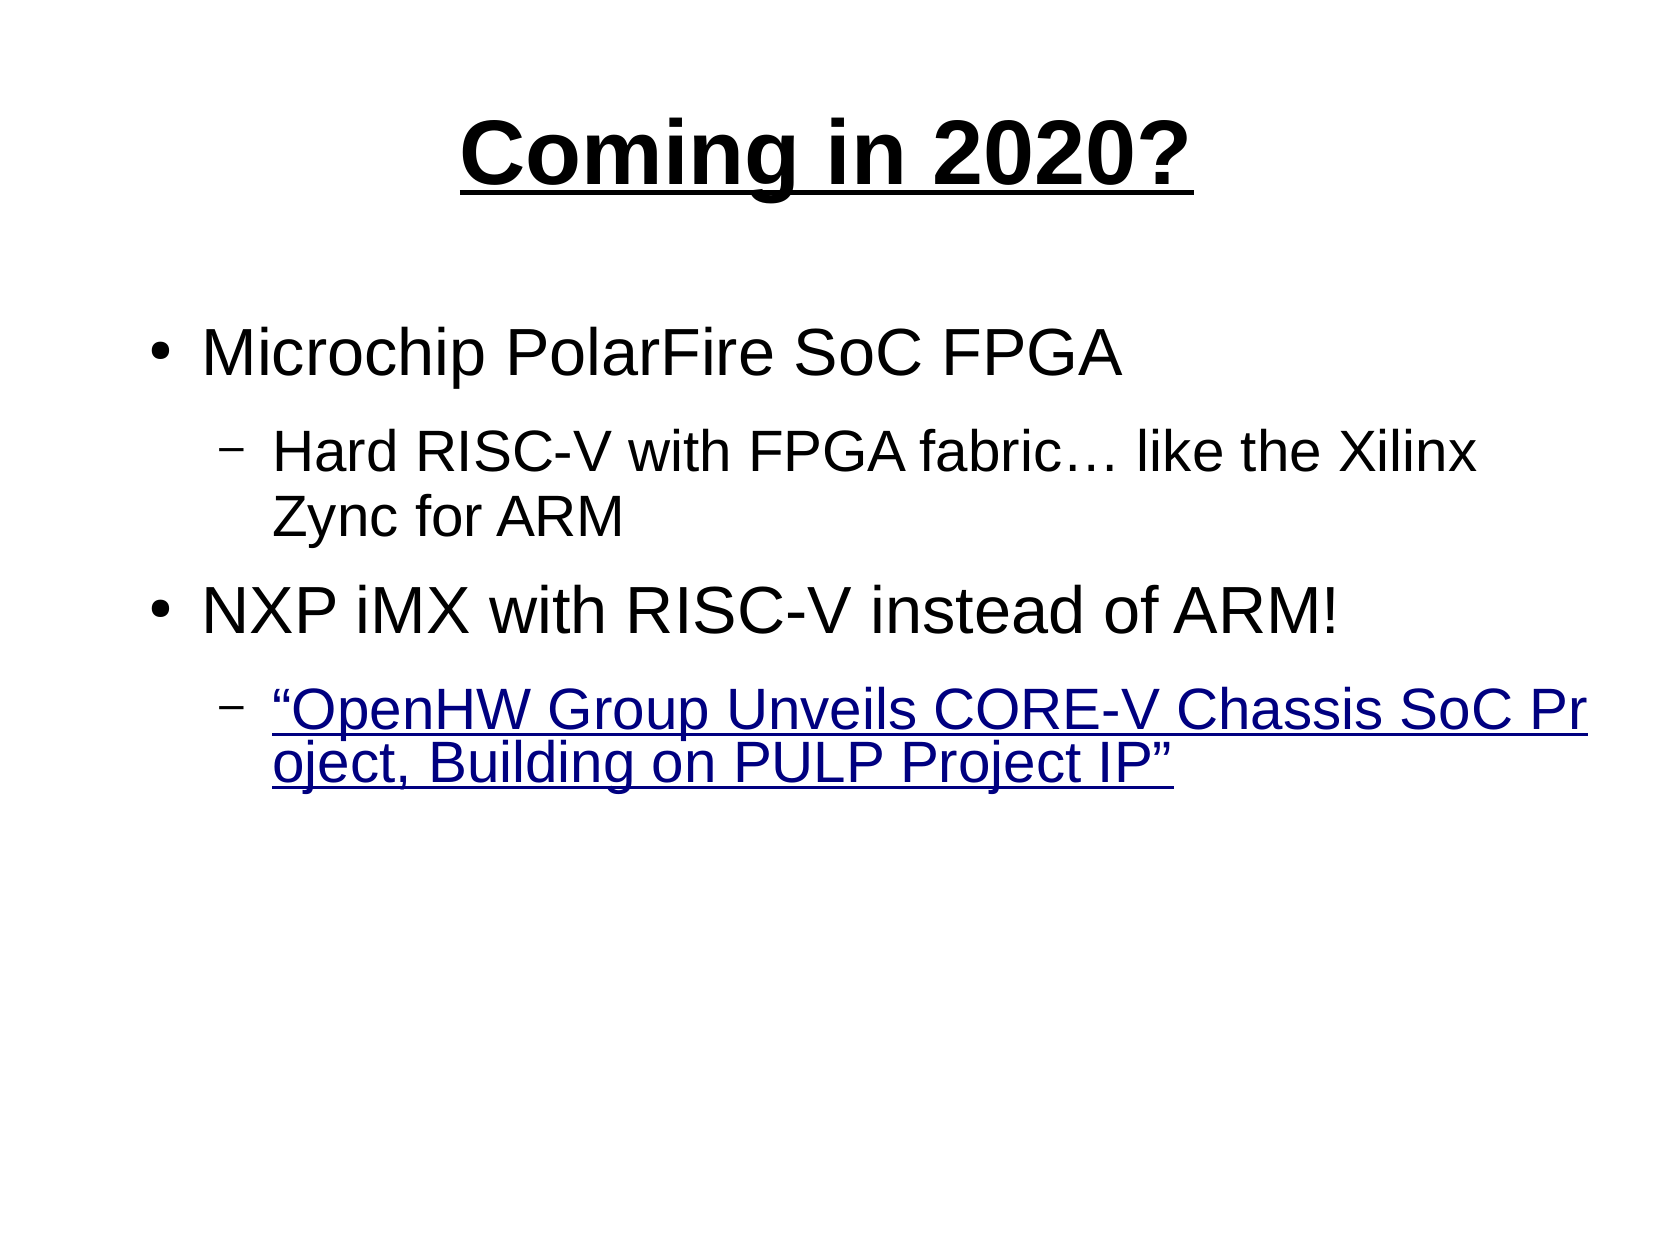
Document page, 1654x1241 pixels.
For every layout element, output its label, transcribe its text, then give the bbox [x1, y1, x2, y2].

list Microchip PolarFire SoC FPGA Hard RISC-V with FPGA fabric… like the Xilinx Zync for ARM NXP iMX with RISC-V instead of ARM! “OpenHW Group Unveils CORE-V Chassis SoC Project, Building on PULP Project IP” [130, 210, 1601, 931]
title Coming in 2020? [82, 49, 1571, 257]
